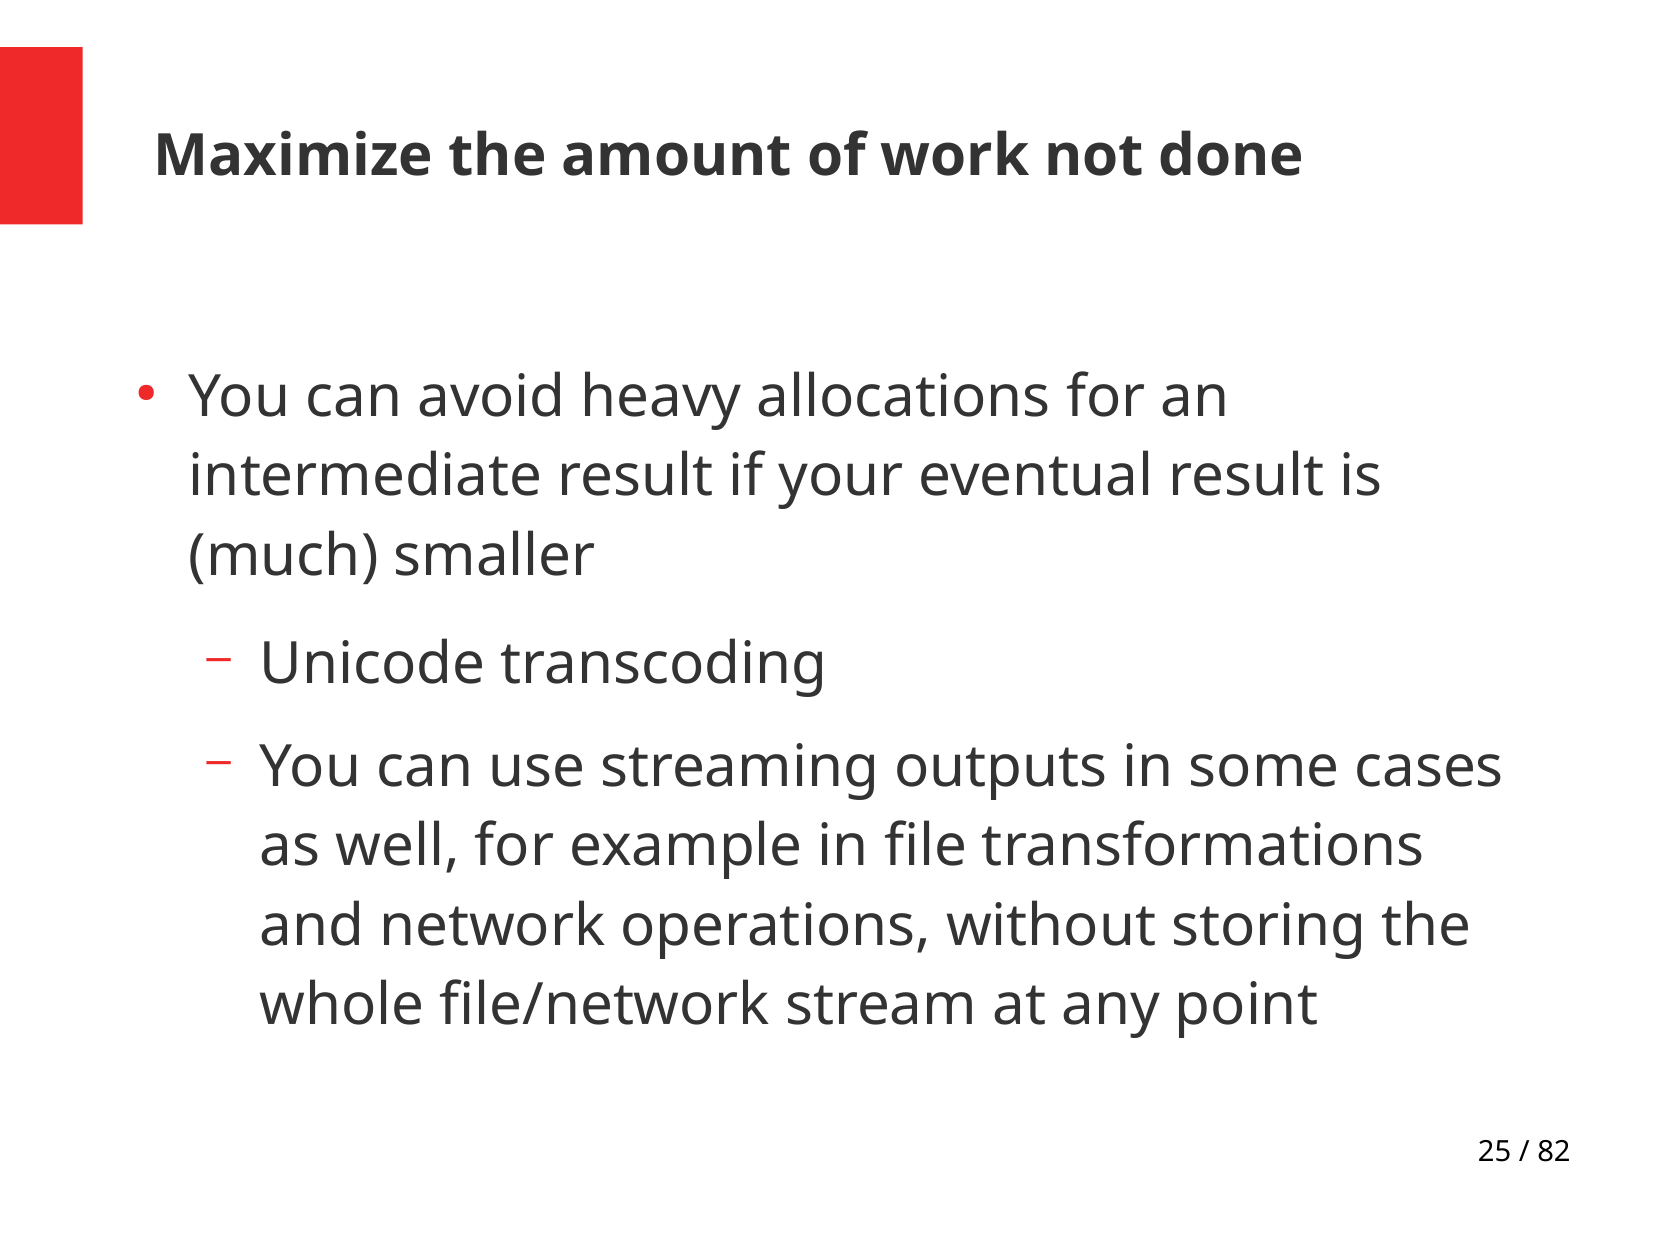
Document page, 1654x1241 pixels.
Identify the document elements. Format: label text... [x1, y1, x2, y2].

list You can avoid heavy allocations for an intermediate result if your eventual result is (much) smaller Unicode transcoding You can use streaming outputs in some cases as well, for example in file transformations and network operations, without storing the whole file/network stream at any point [118, 354, 1536, 1074]
title Maximize the amount of work not done [118, 49, 1571, 257]
